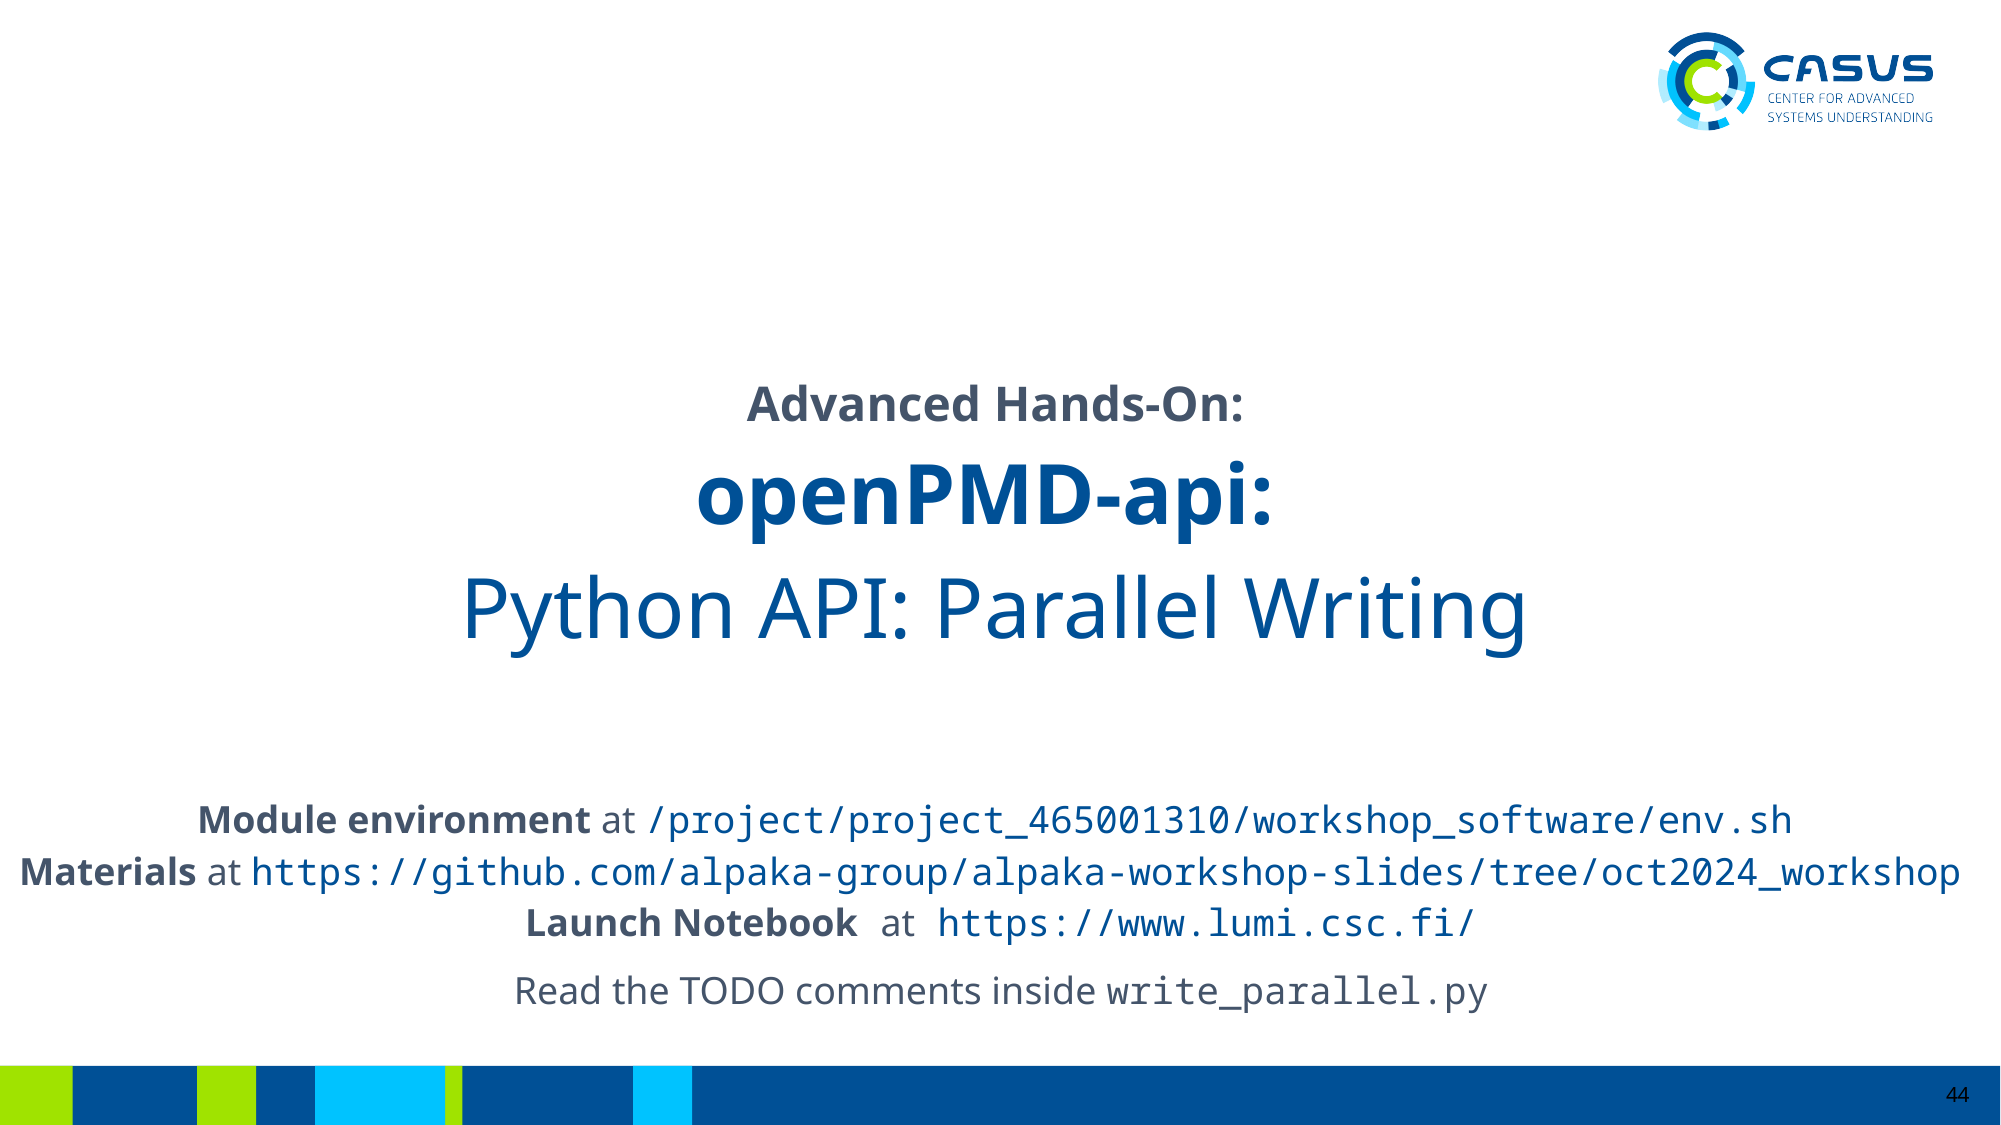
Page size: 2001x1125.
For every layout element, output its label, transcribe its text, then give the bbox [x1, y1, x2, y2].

text_box Module environment at /project/project_465001310/workshop_software/env.sh Materials at https://github.com/alpaka-group/alpaka-workshop-slides/tree/oct2024_workshop Launch Notebook at https://www.lumi.csc.fi/ Read the TODO comments inside write_parallel.py [4, 794, 1999, 1067]
picture [1658, 32, 1933, 131]
title Advanced Hands-On: openPMD-api: Python API: Parallel Writing [219, 370, 1773, 663]
